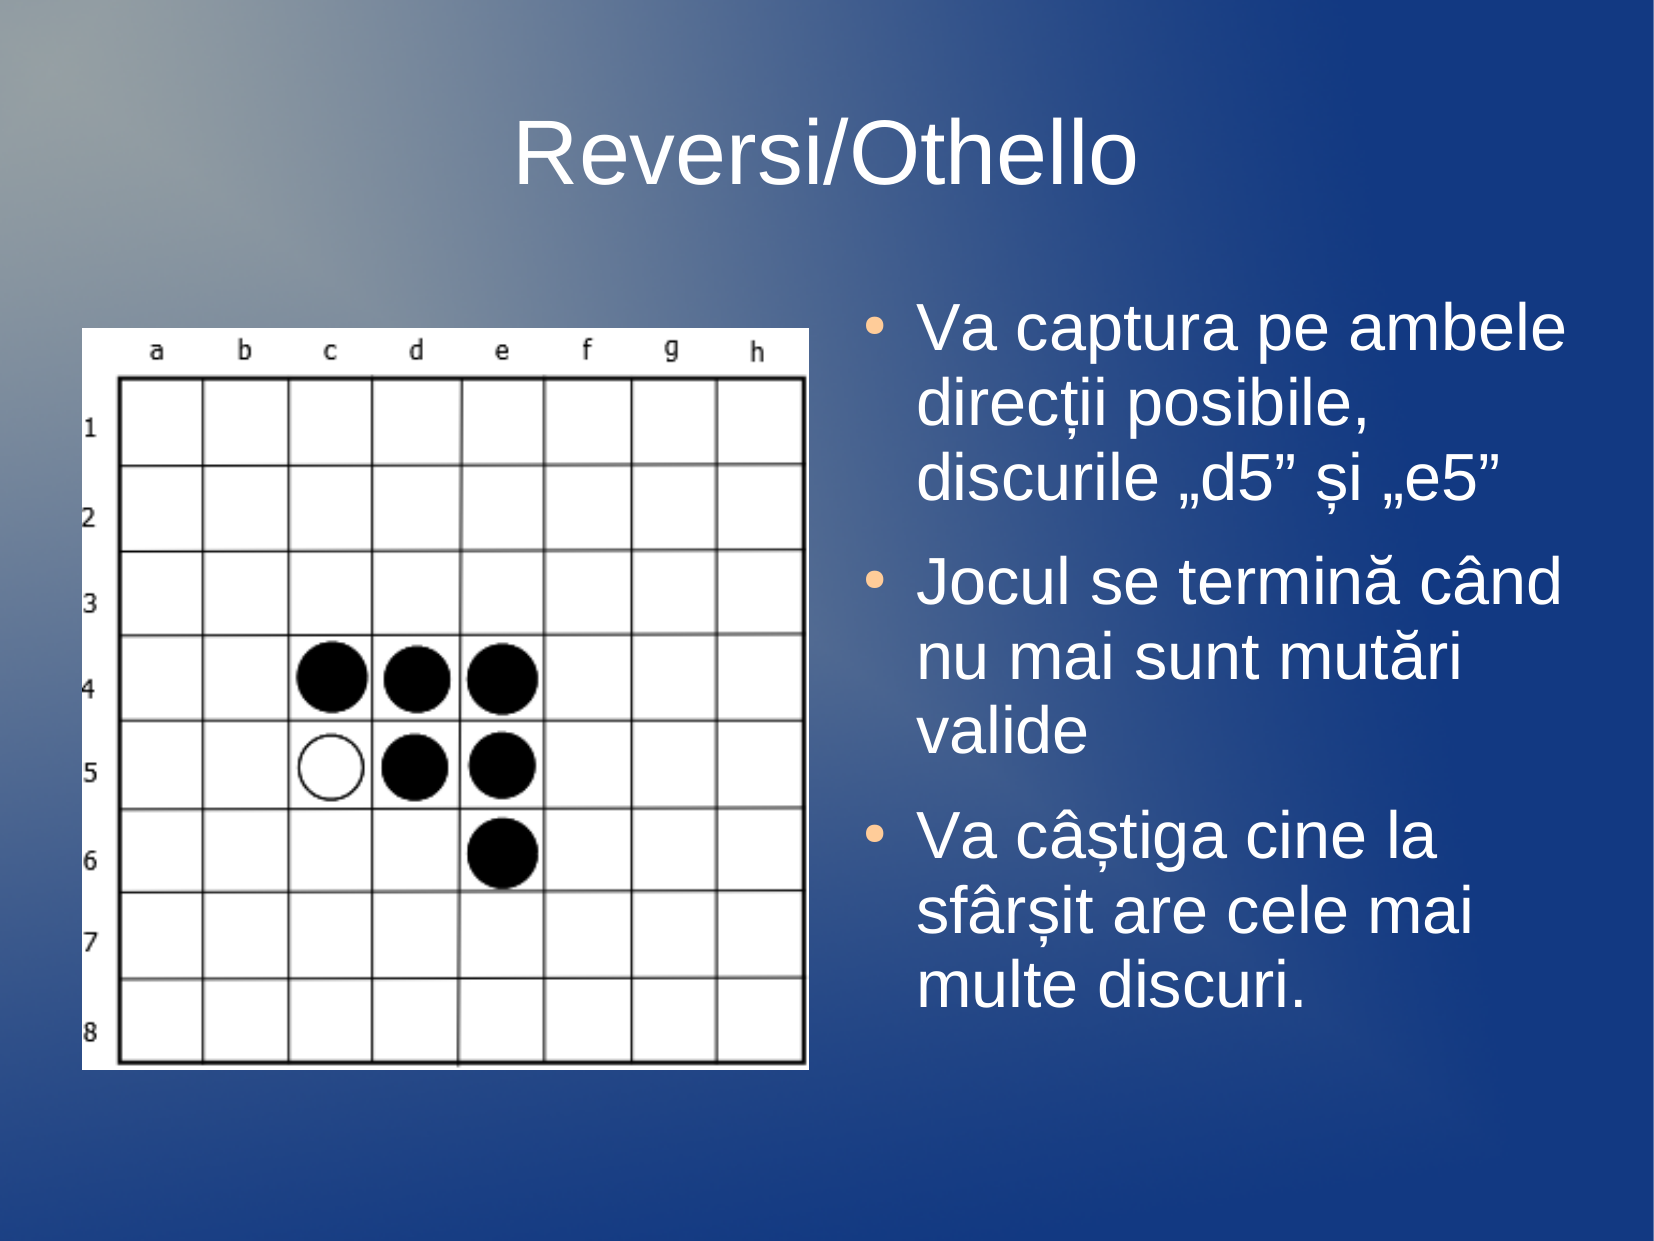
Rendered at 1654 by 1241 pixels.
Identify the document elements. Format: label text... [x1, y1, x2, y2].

title Reversi/Othello [82, 49, 1571, 257]
list Va captura pe ambele direcții posibile, discurile „d5” și „e5” Jocul se termină când nu mai sunt mutări valide Va câștiga cine la sfârșit are cele mai multe discuri. [845, 290, 1572, 1109]
picture [0, 0, 1654, 1241]
